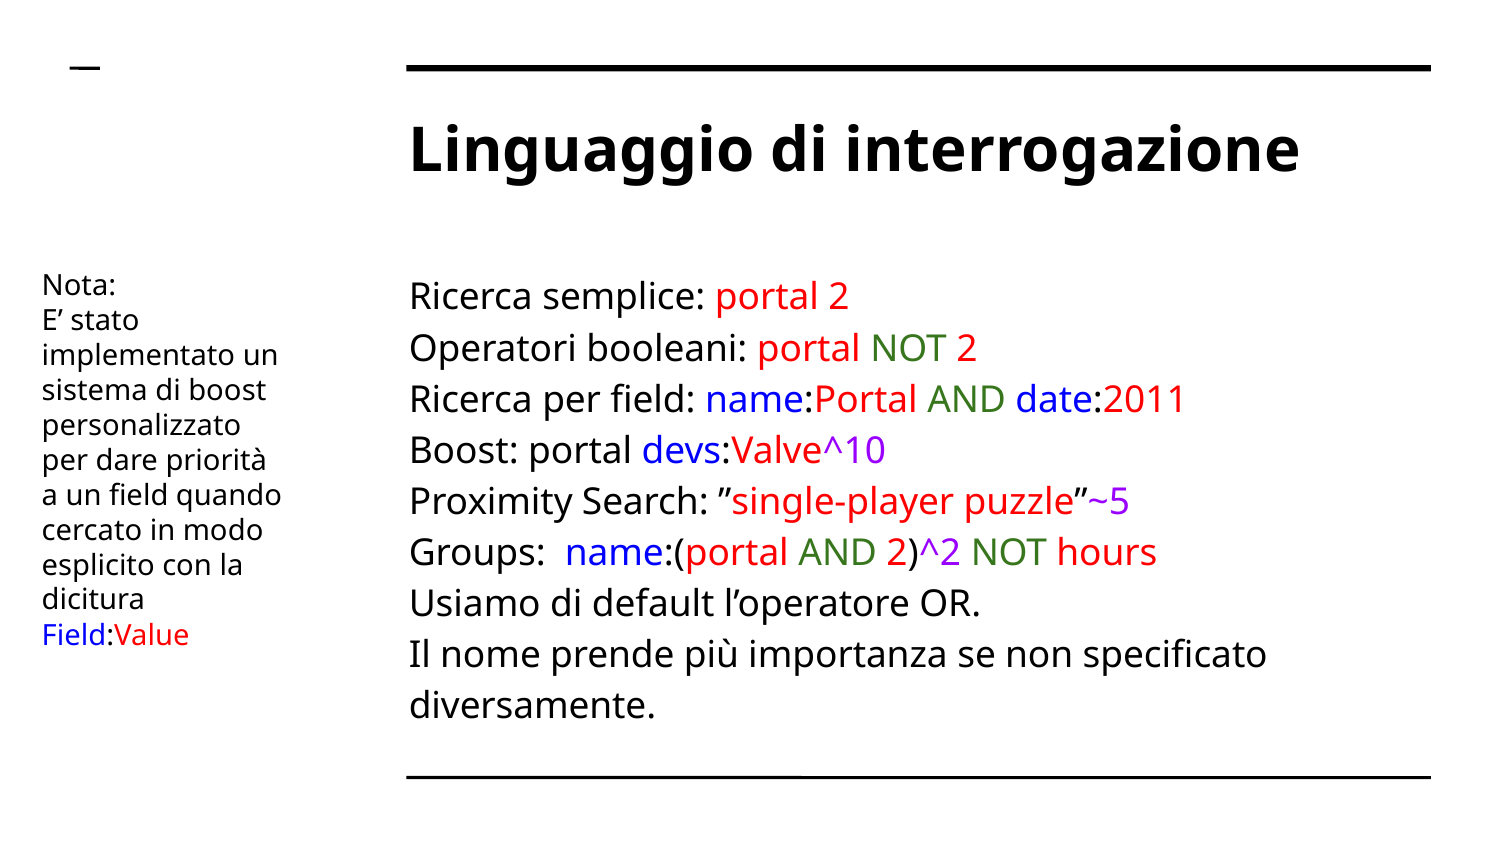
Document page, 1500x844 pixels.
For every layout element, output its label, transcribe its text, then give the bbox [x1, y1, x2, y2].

list Ricerca semplice: portal 2 Operatori booleani: portal NOT 2 Ricerca per field: name:Portal AND date:2011 Boost: portal devs:Valve^10 Proximity Search: ”single-player puzzle”~5 Groups: name:(portal AND 2)^2 NOT hours Usiamo di default l’operatore OR. Il nome prende più importanza se non specificato diversamente. [393, 251, 1460, 744]
text_box Nota: E’ stato implementato un sistema di boost personalizzato per dare priorità a un field quando cercato in modo esplicito con la dicitura Field:Value [26, 251, 300, 755]
title Linguaggio di interrogazione [393, 94, 1431, 199]
